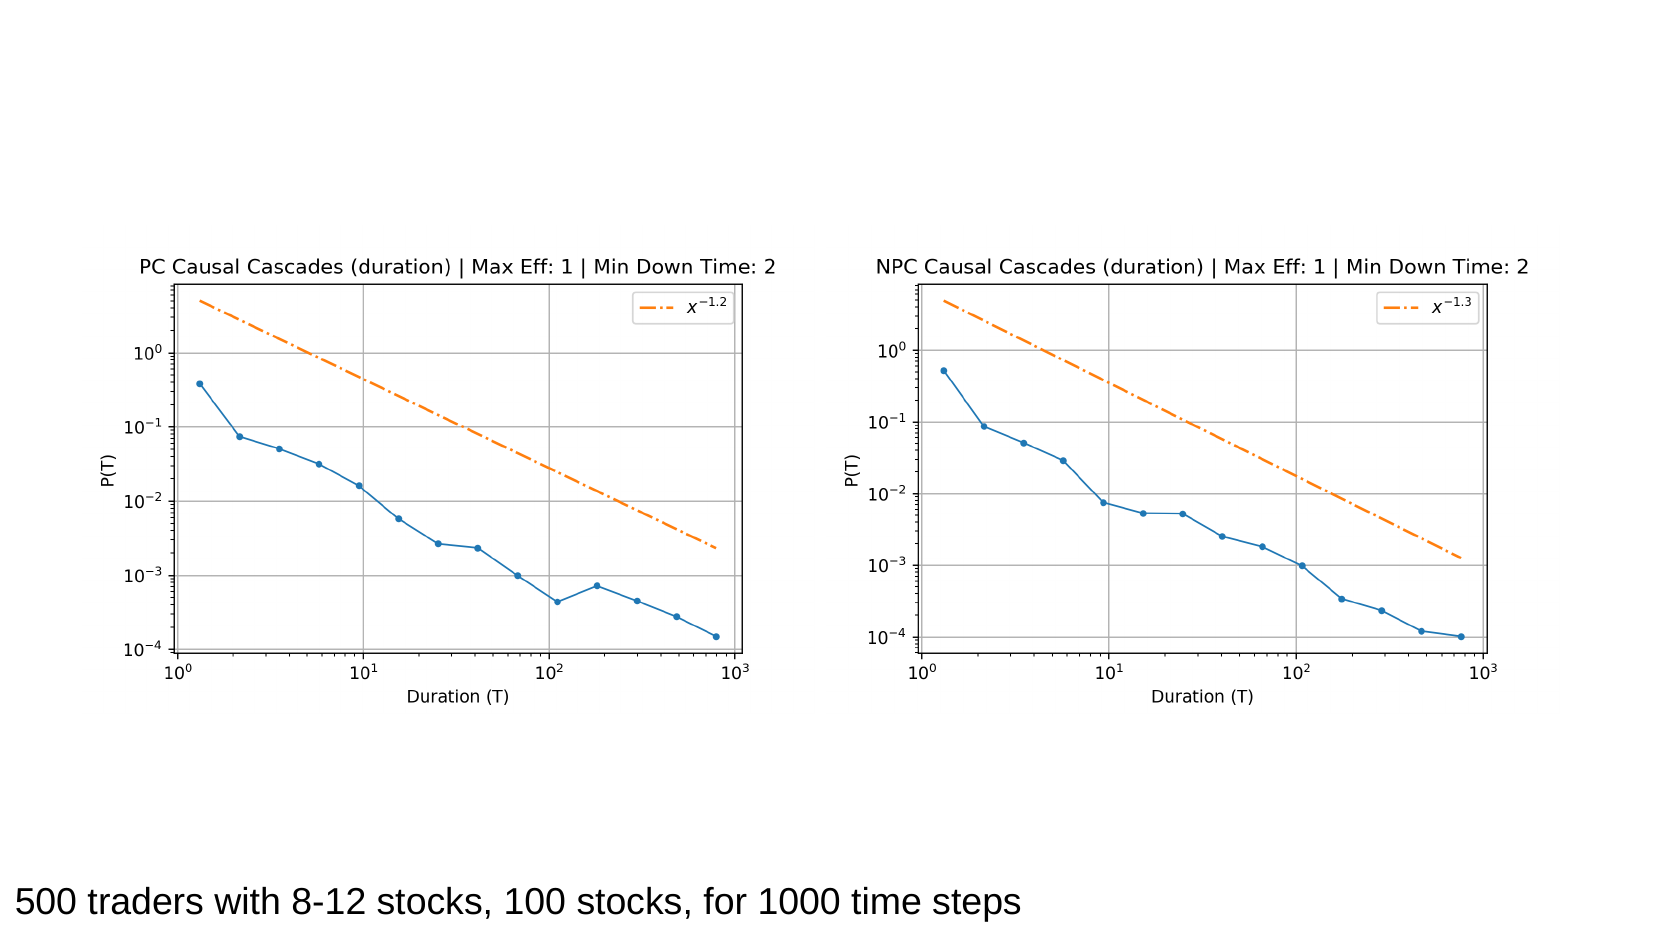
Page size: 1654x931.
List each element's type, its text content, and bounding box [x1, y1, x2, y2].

picture [82, 225, 815, 714]
picture [826, 225, 1560, 714]
text_box 500 traders with 8-12 stocks, 100 stocks, for 1000 time steps [0, 873, 1038, 931]
